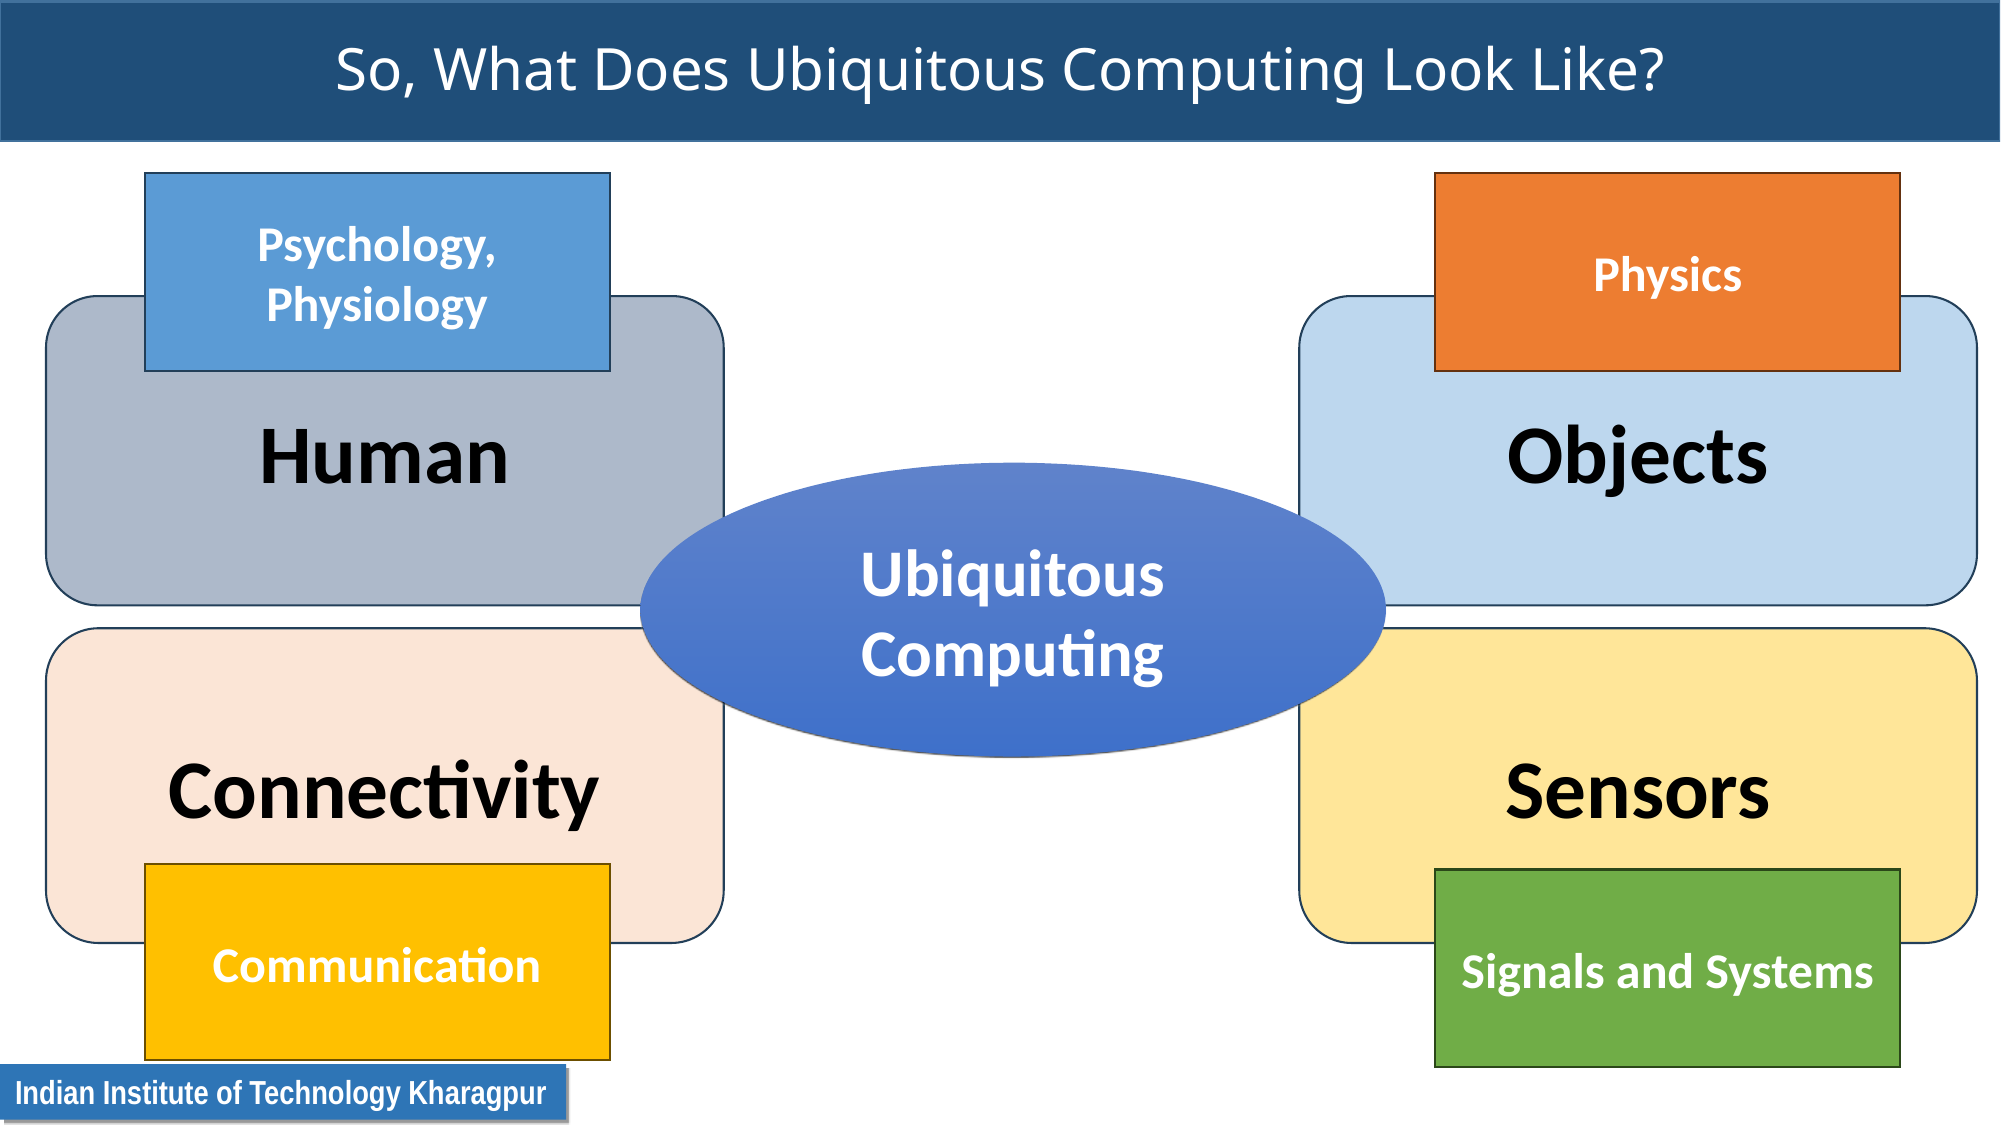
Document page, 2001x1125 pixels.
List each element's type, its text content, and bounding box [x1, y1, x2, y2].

text_box Objects [1299, 296, 1977, 606]
text_box Ubiquitous Computing [640, 462, 1386, 757]
text_box Sensors [1299, 628, 1977, 943]
text_box Human [46, 296, 724, 606]
text_box Physics [1435, 173, 1900, 371]
text_box Signals and Systems [1435, 870, 1900, 1067]
text_box Connectivity [46, 628, 724, 943]
text_box Psychology, Physiology [145, 173, 610, 371]
text_box Communication [145, 864, 610, 1060]
title So, What Does Ubiquitous Computing Look Like? [0, 1, 2000, 141]
